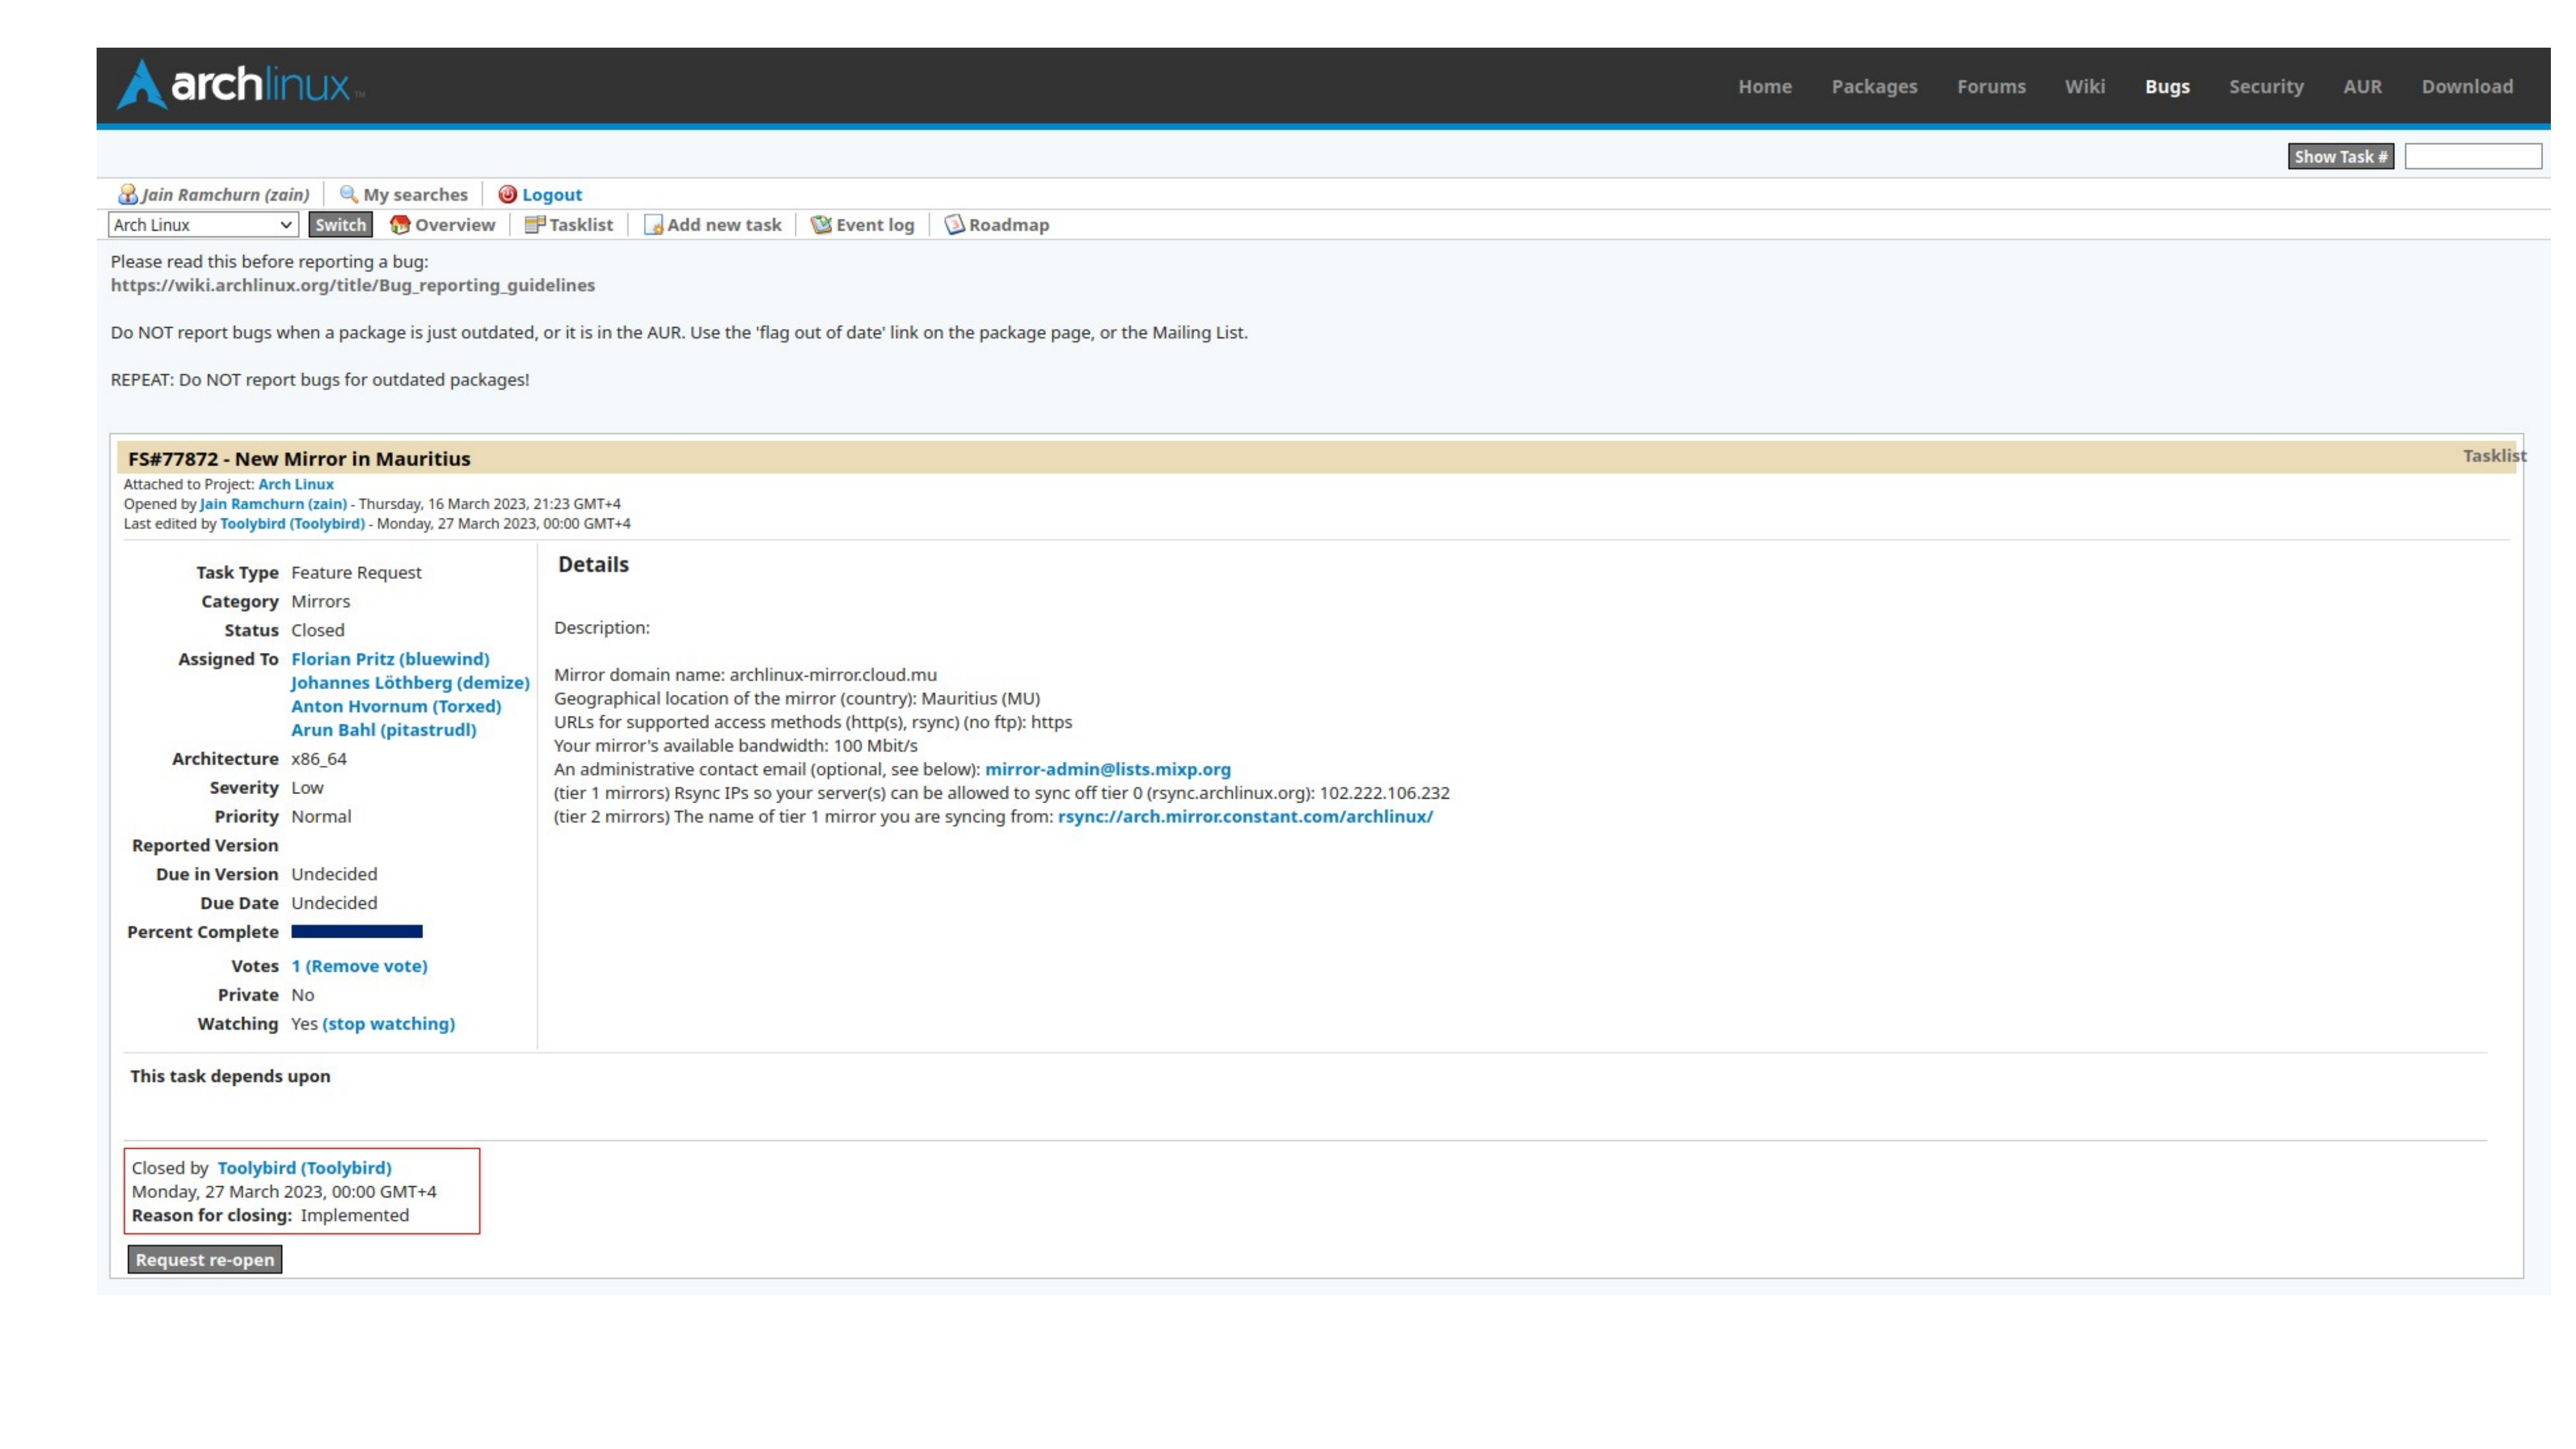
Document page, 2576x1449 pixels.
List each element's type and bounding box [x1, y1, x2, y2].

picture [97, 129, 2551, 1295]
picture [97, 48, 2551, 124]
